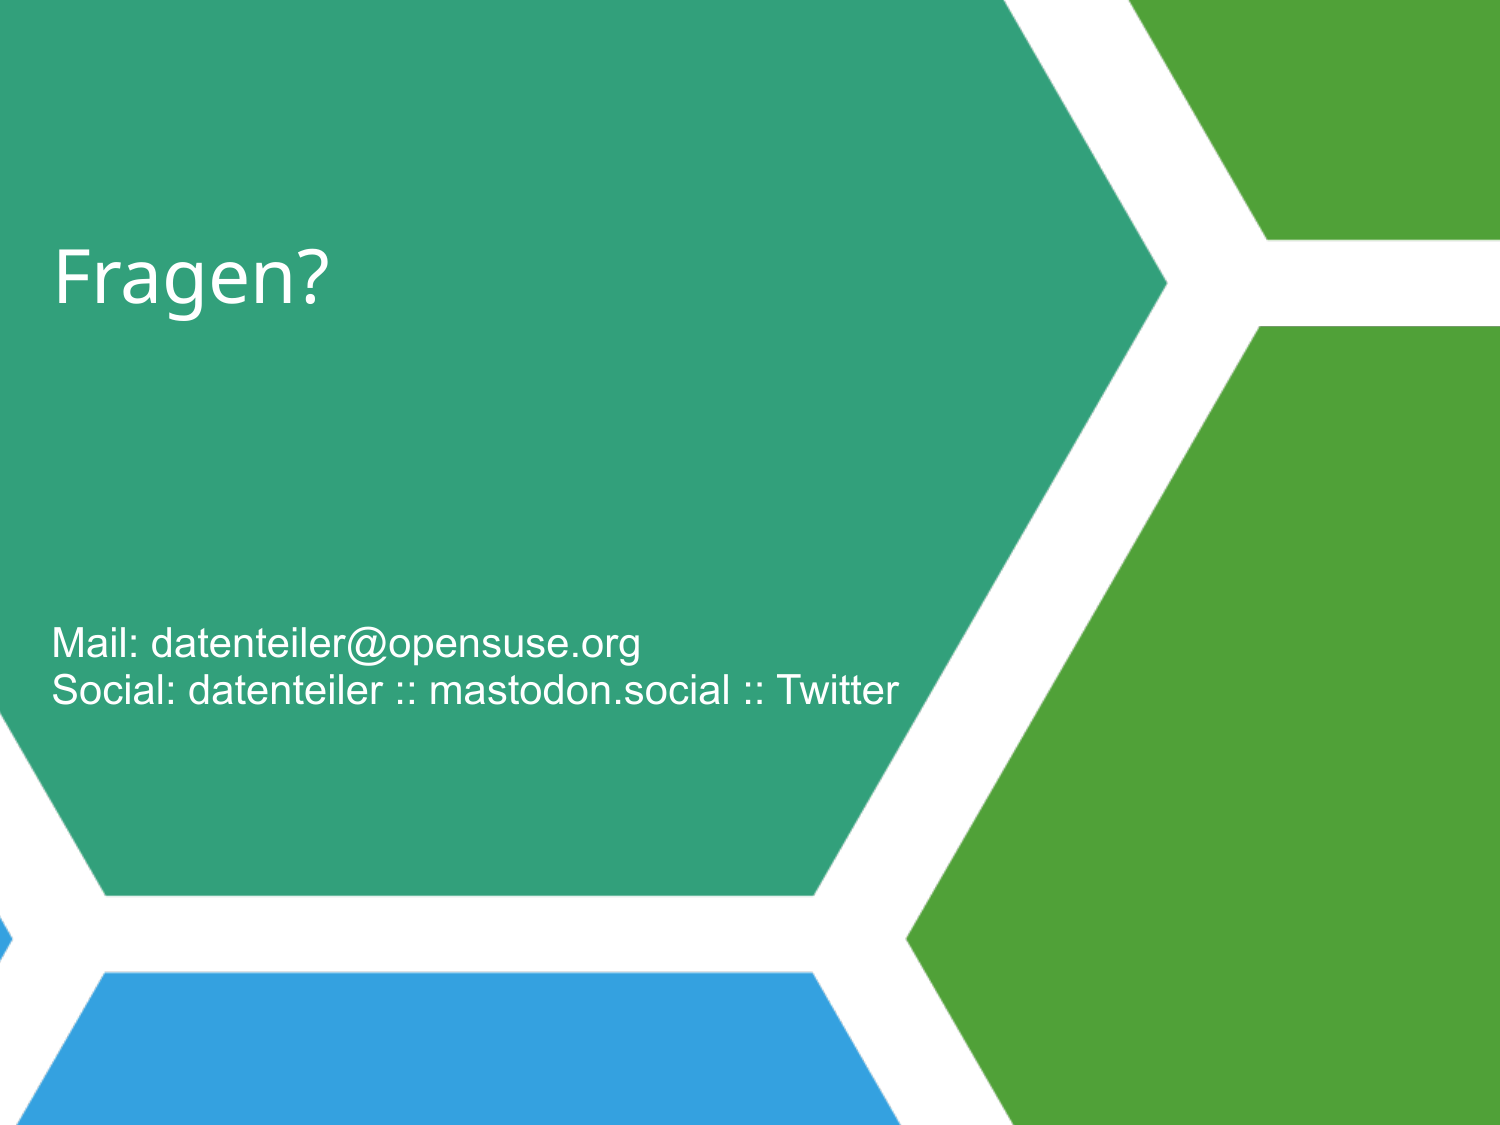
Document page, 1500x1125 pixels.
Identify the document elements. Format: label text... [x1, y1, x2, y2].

list Mail: datenteiler@opensuse.org Social: datenteiler :: mastodon.social :: Twitter [0, 573, 990, 898]
picture [0, 0, 1500, 1125]
title Fragen? [52, 147, 1099, 401]
